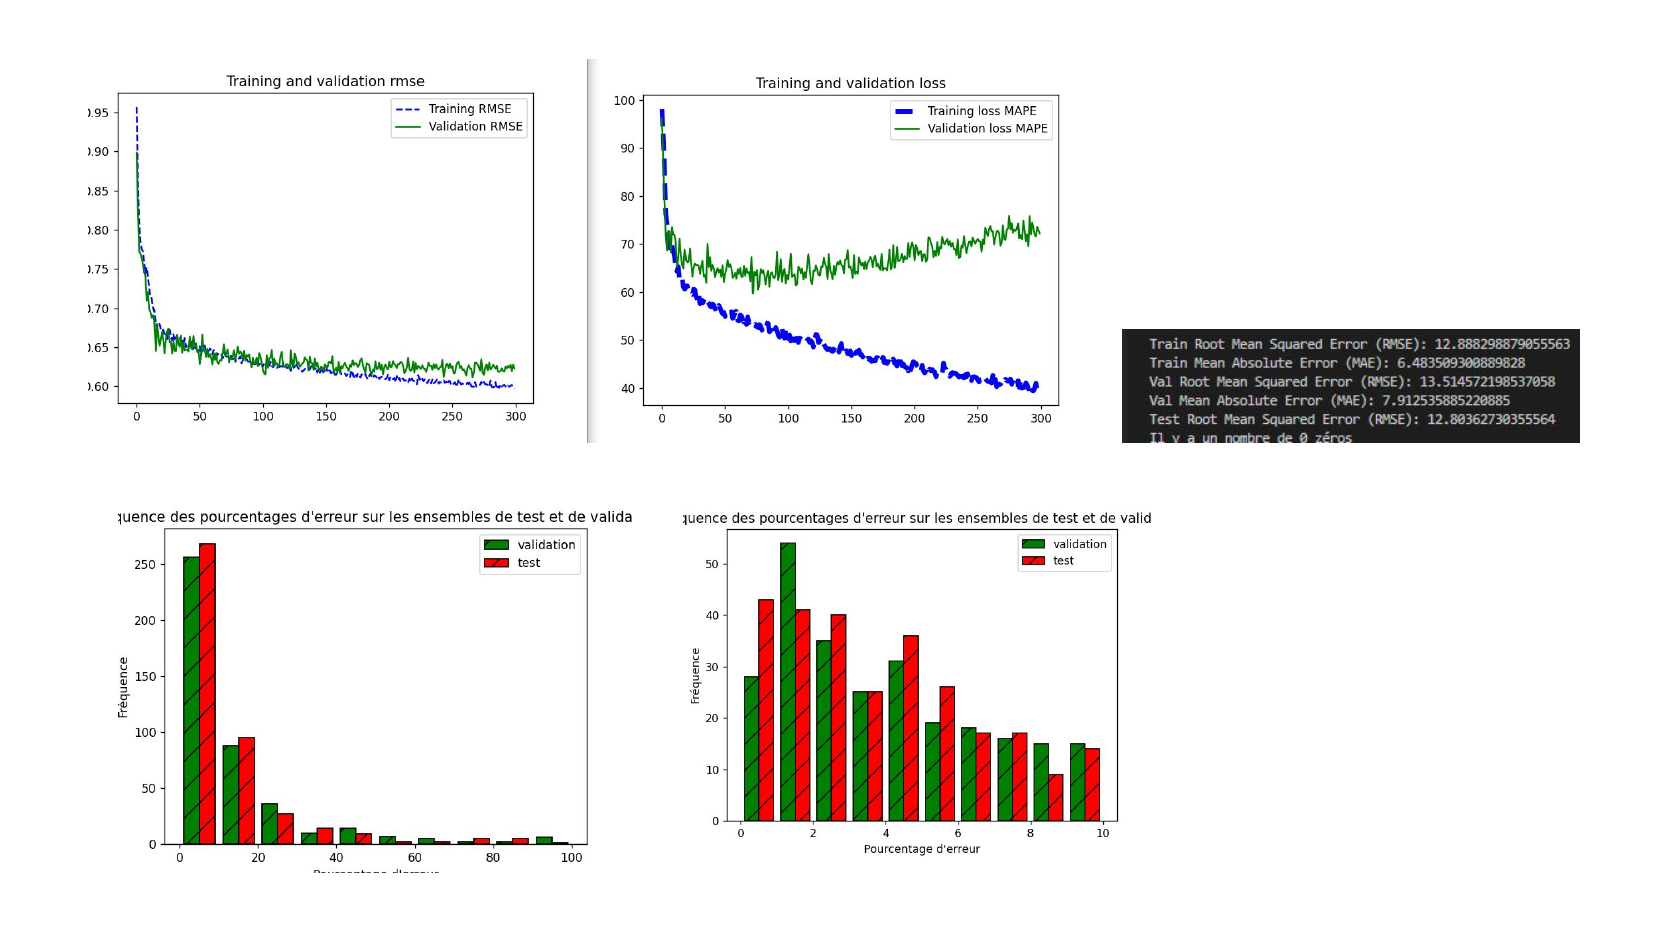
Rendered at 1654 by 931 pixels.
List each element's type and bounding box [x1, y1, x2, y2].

picture [1122, 329, 1580, 443]
picture [118, 501, 632, 873]
picture [88, 59, 1085, 443]
picture [683, 501, 1152, 857]
